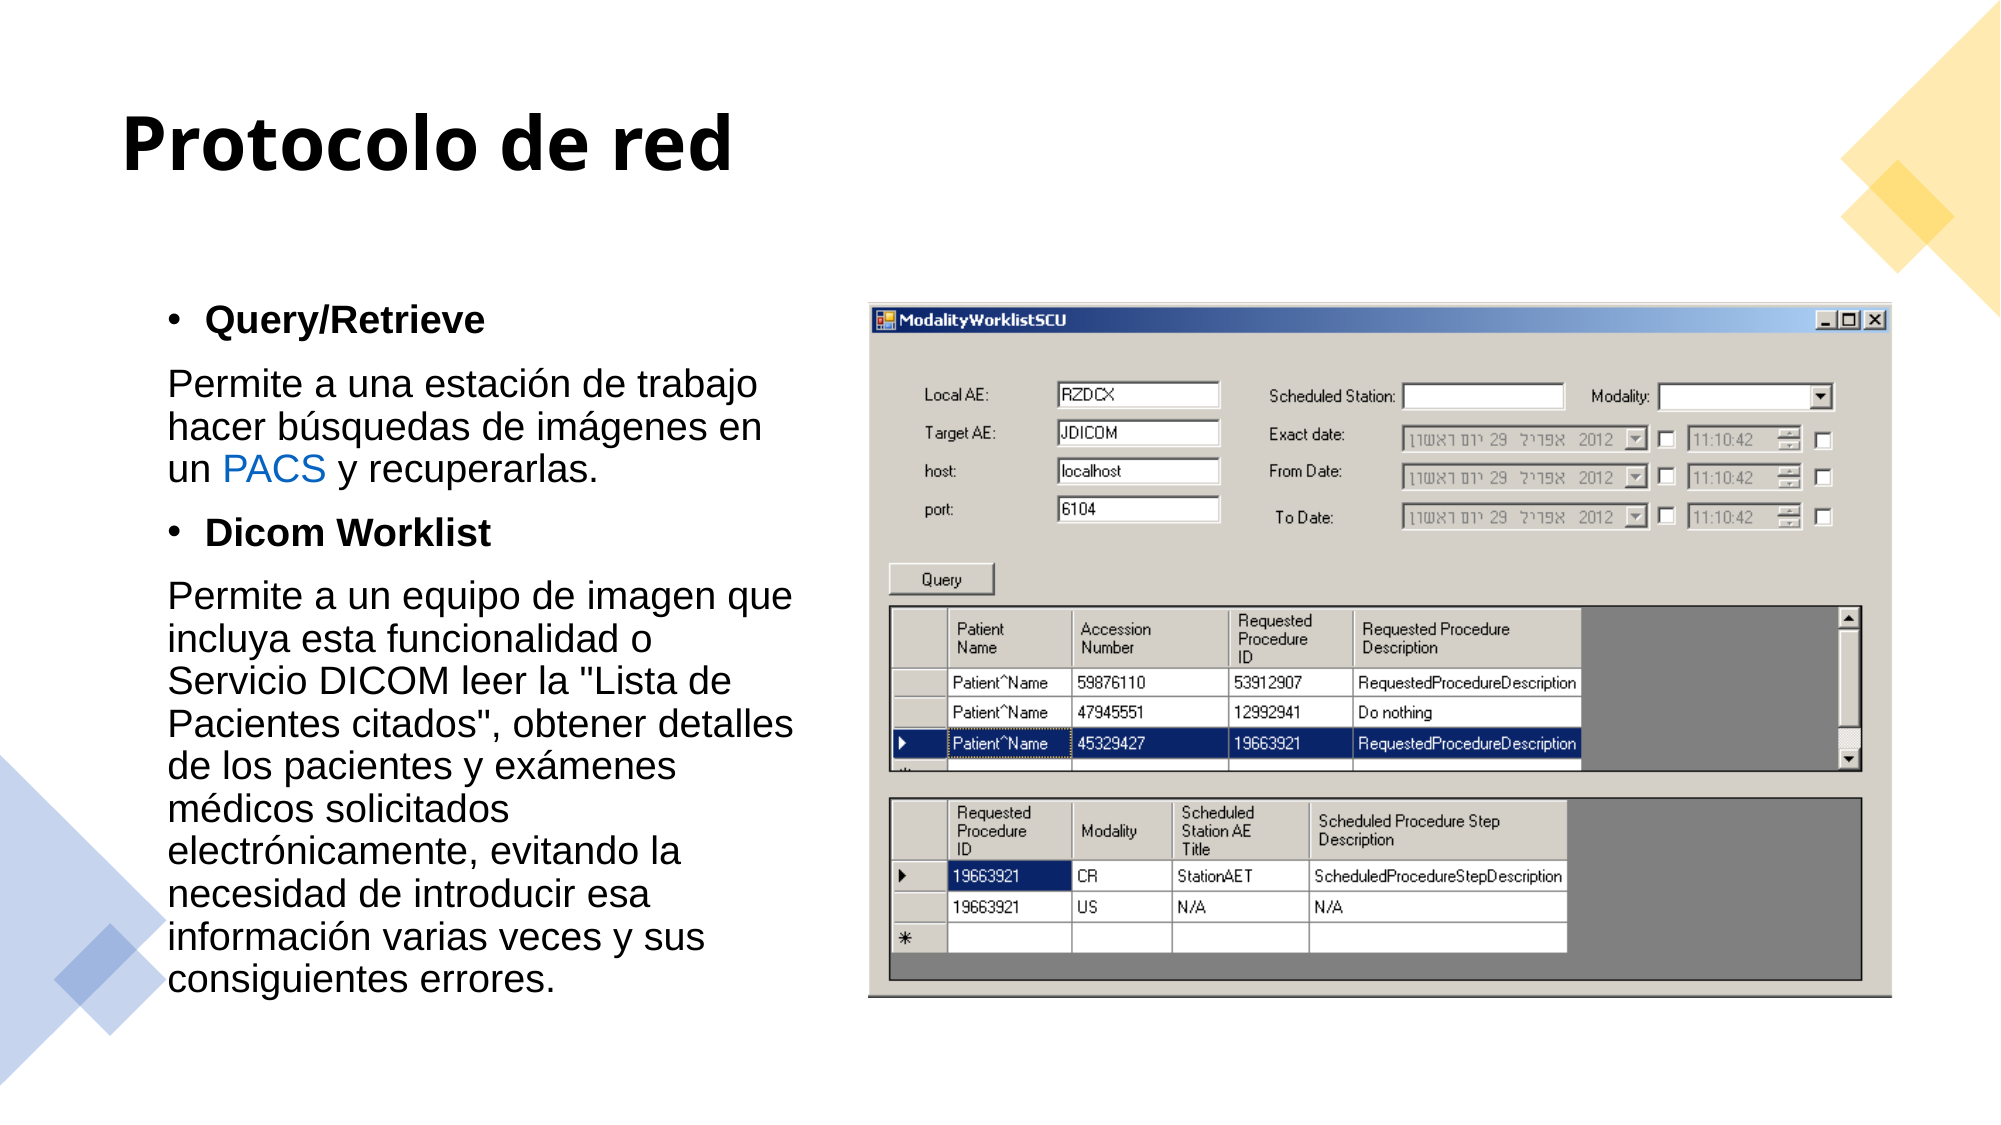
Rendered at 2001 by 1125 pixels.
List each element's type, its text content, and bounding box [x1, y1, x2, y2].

picture [868, 302, 1895, 998]
list Query/Retrieve Permite a una estación de trabajo hacer búsquedas de imágenes en un PACS y recuperarlas. Dicom Worklist Permite a un equipo de imagen que incluya esta funcionalidad o Servicio DICOM leer la "Lista de Pacientes citados", obtener detalles de los pacientes y exámenes médicos solicitados electrónicamente, evitando la necesidad de introducir esa información varias veces y sus consiguientes errores. [152, 292, 810, 1014]
title Protocolo de red [105, 52, 1895, 240]
text_box [0, 0, 2000, 1125]
